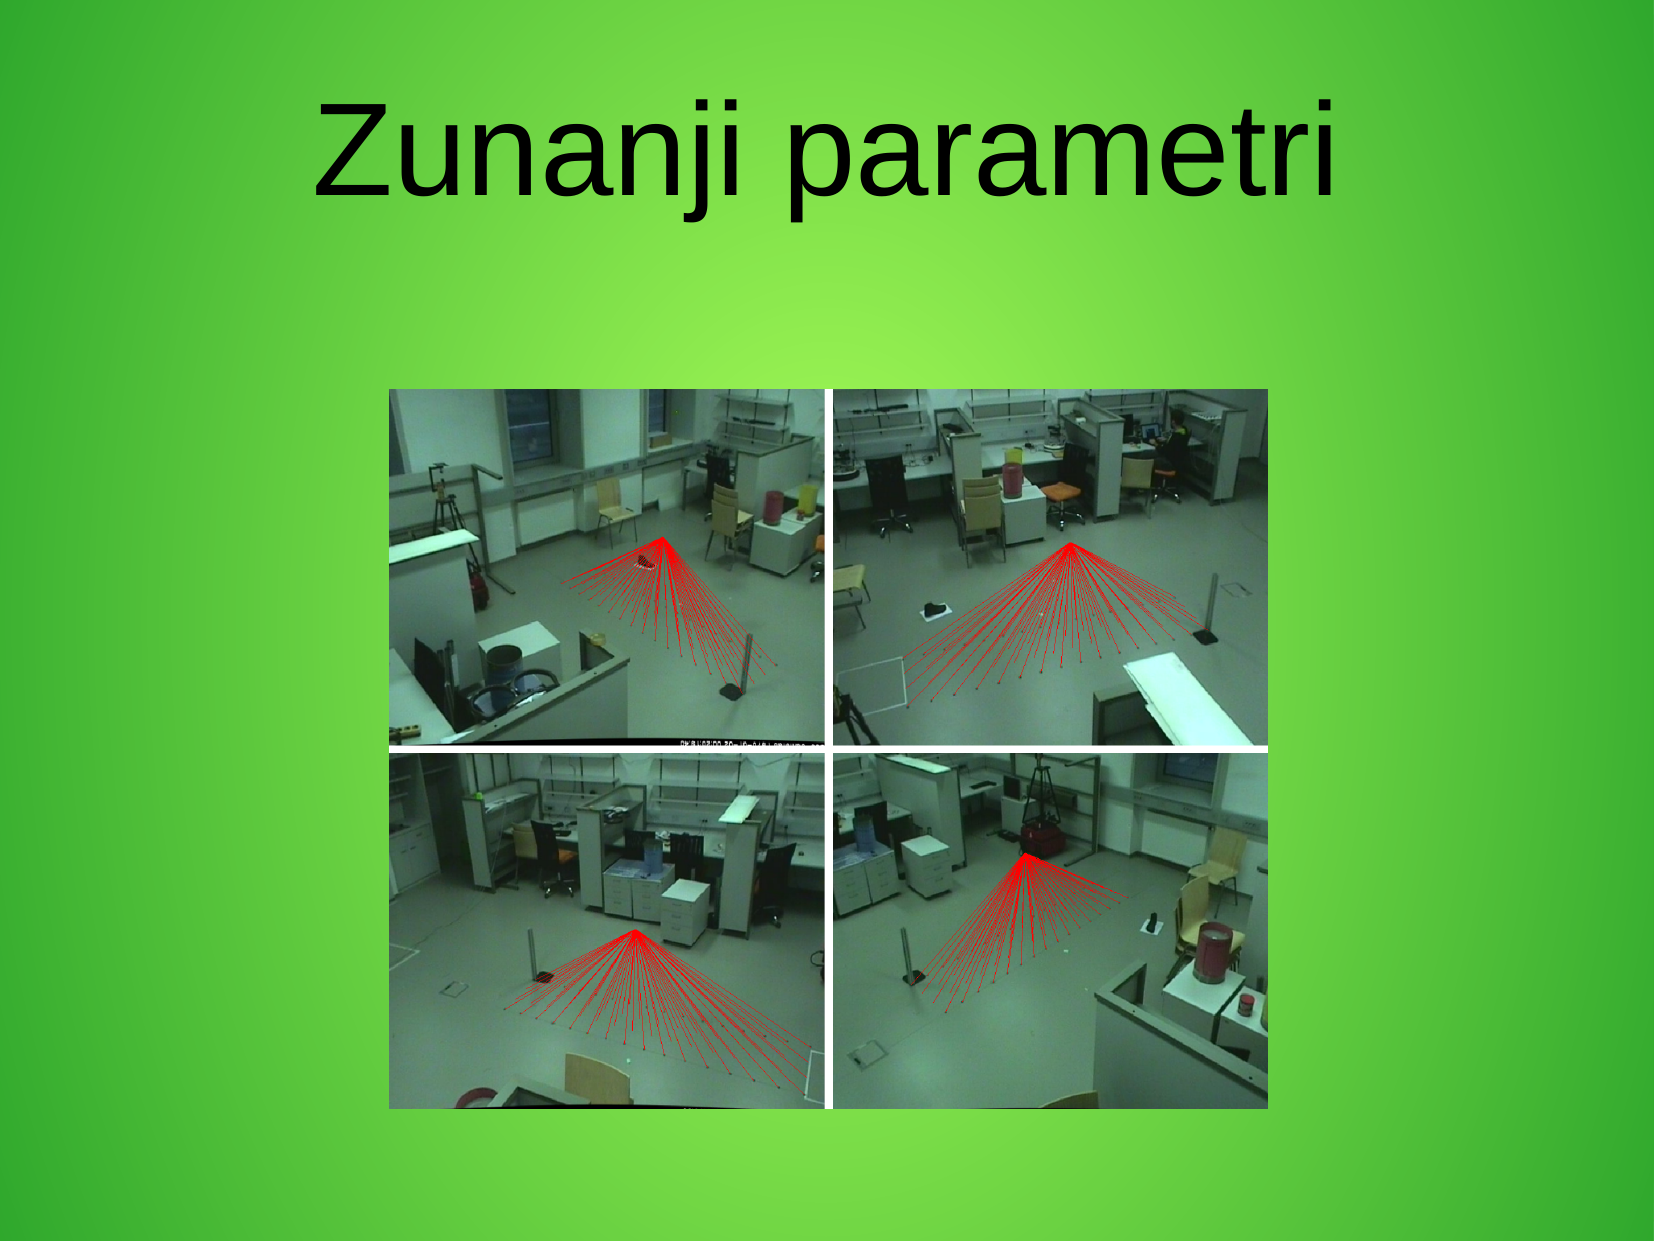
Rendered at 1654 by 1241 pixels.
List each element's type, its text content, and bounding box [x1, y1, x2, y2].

picture [389, 389, 1268, 1109]
title Zunanji parametri [82, 47, 1571, 252]
